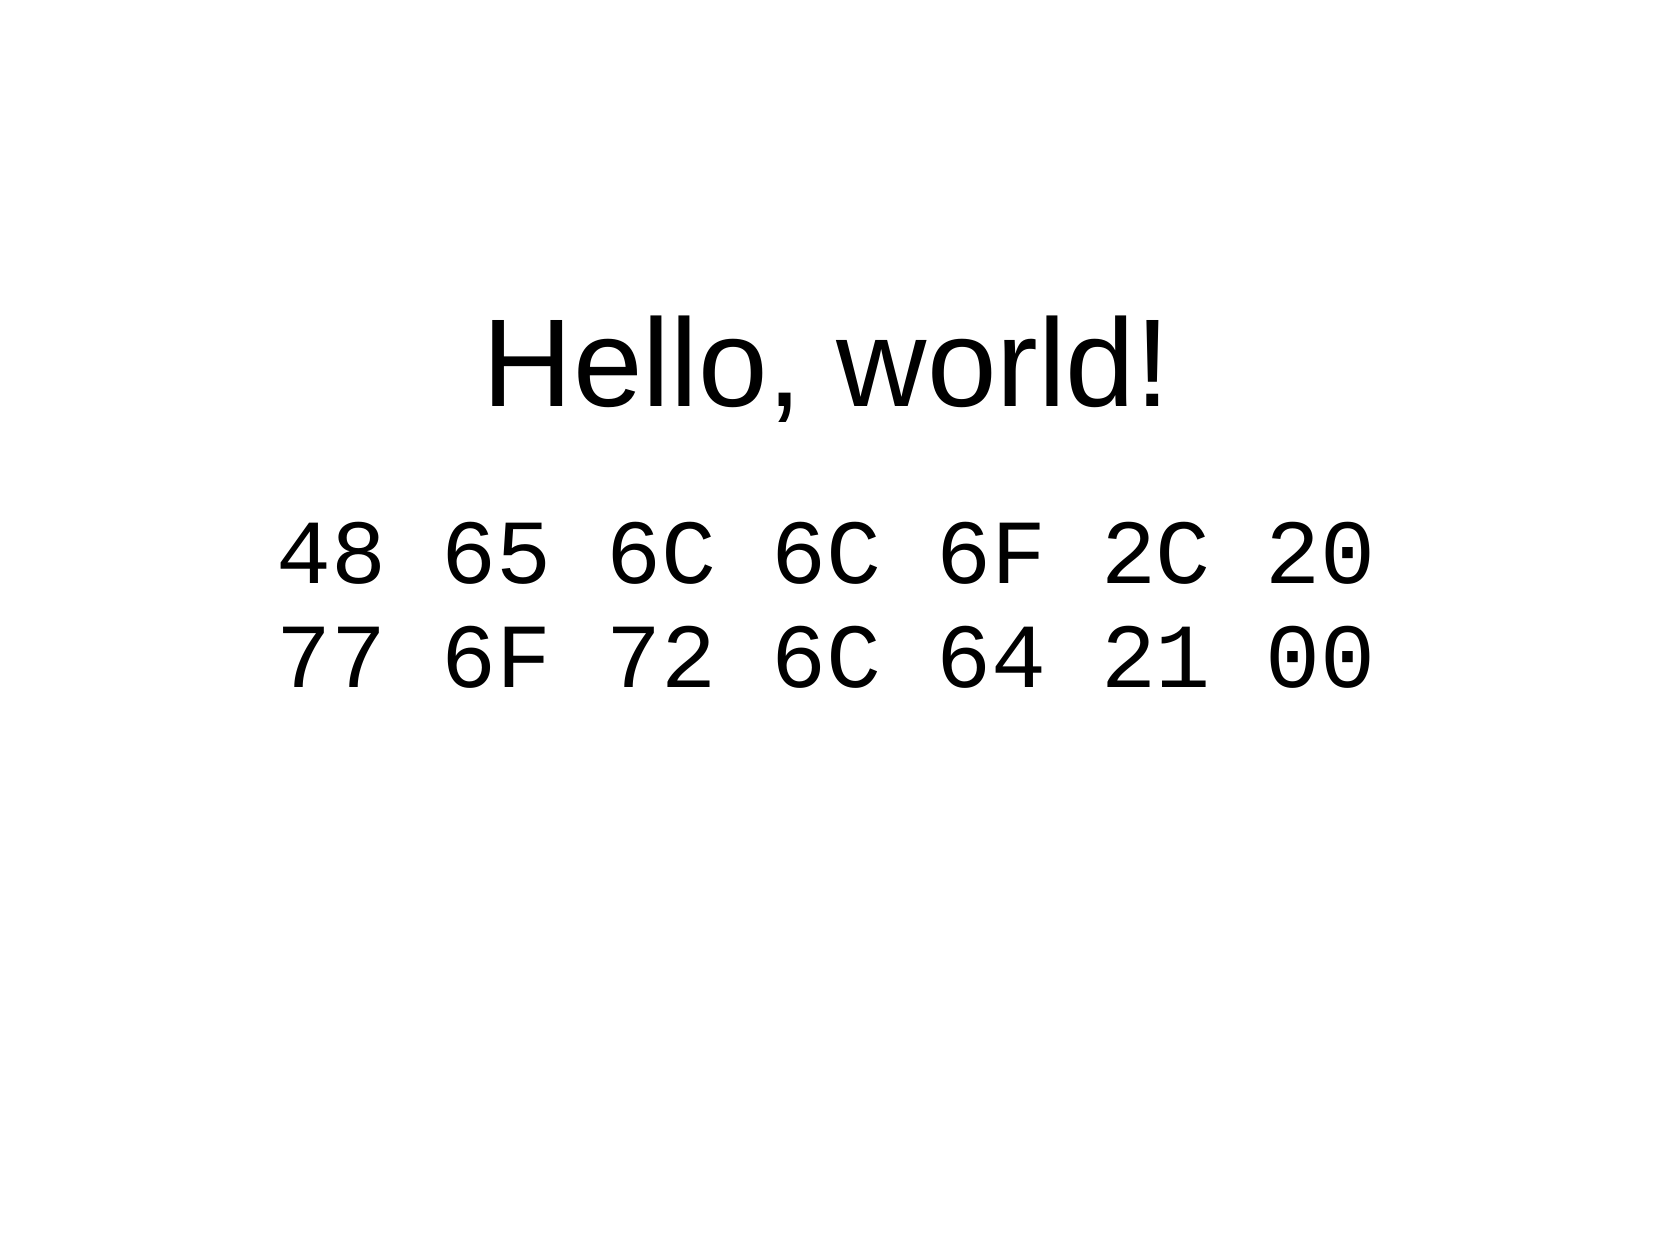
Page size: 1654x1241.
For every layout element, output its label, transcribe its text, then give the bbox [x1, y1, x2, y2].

subtitle Hello, world! 48 65 6C 6C 6F 2C 20 77 6F 72 6C 64 21 00 [82, 49, 1571, 1109]
